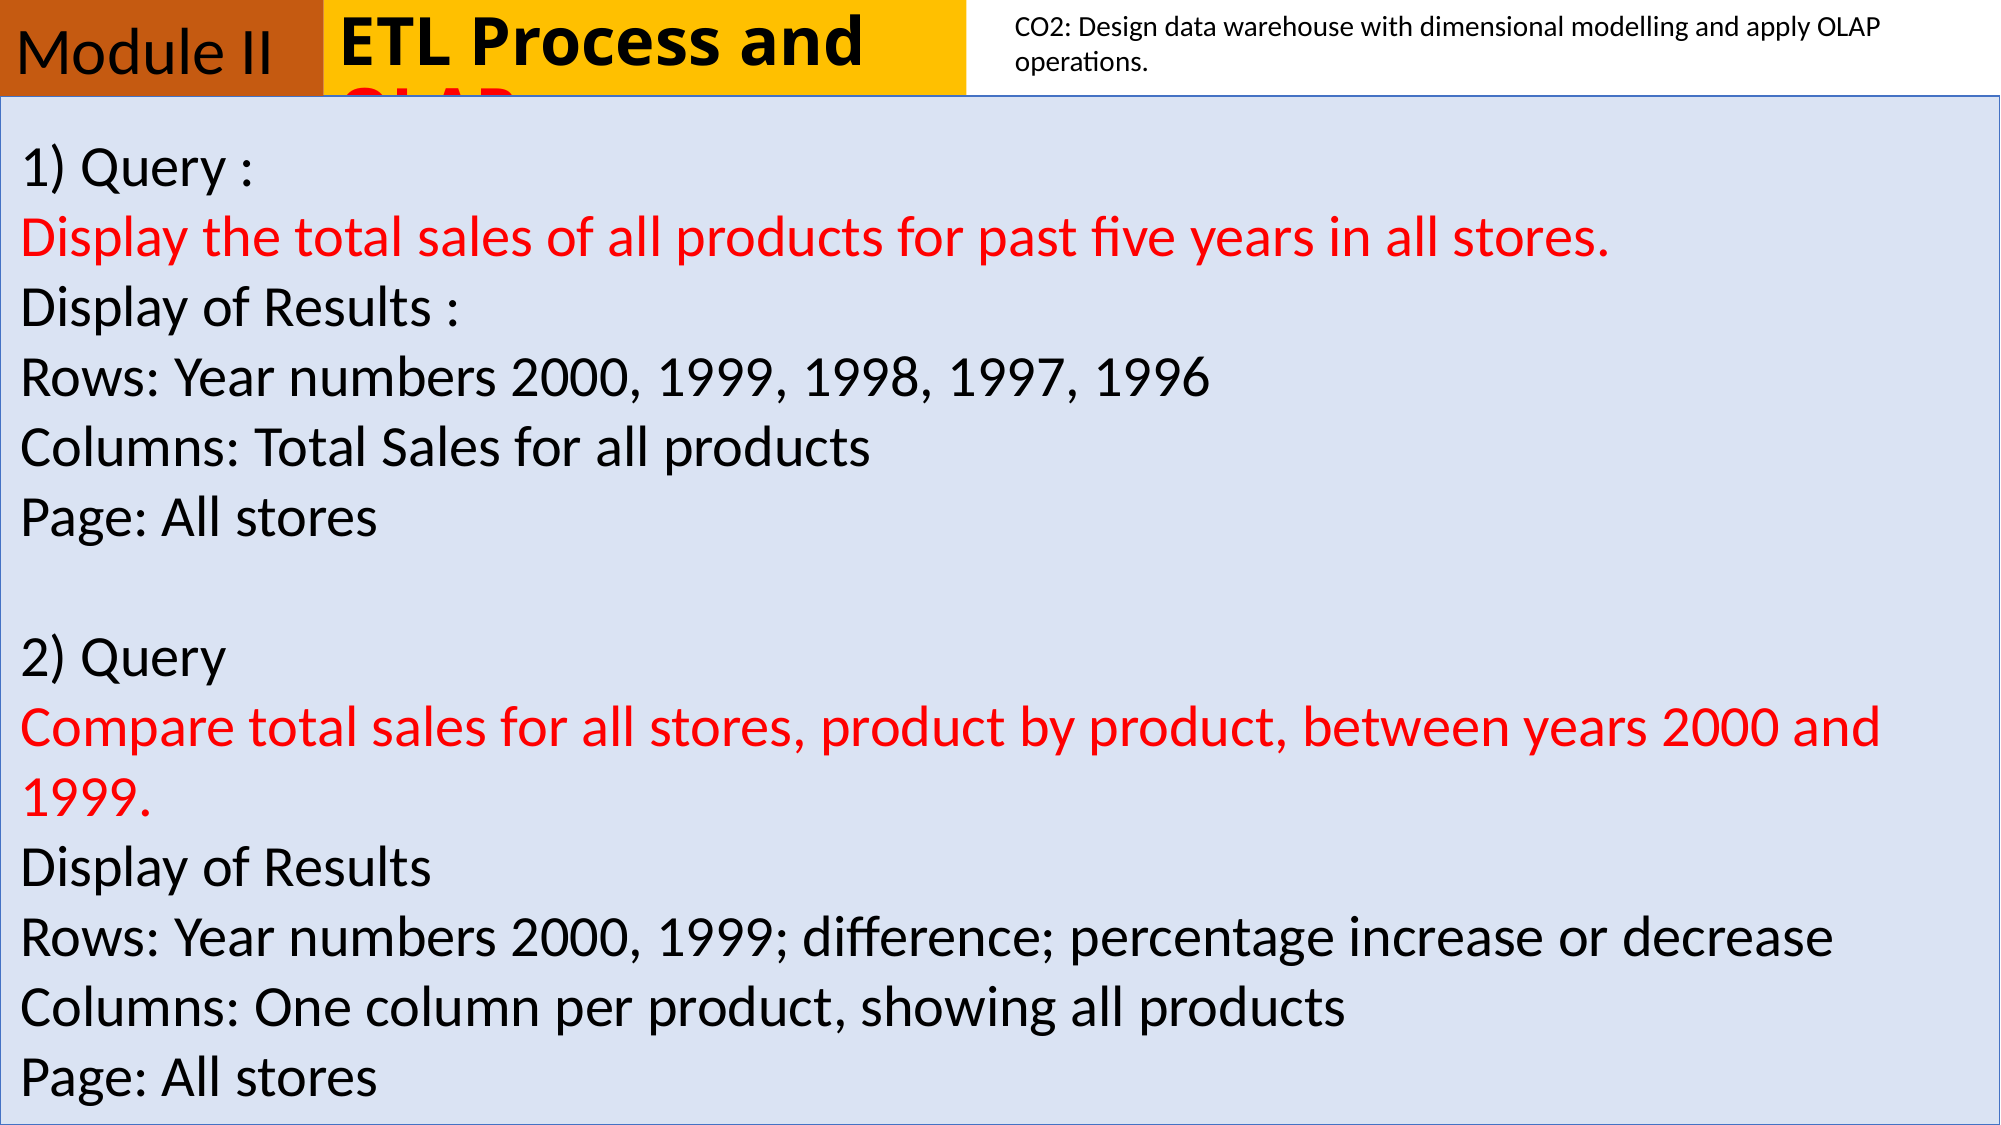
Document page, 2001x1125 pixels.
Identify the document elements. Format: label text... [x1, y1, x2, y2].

subtitle [0, 95, 2000, 1125]
text_box CO2: Design data warehouse with dimensional modelling and apply OLAP operations. [999, 0, 2000, 121]
title ETL Process and OLAP: [324, 0, 967, 95]
text_box 1) Query : Display the total sales of all products for past five years in all stores. Display of Results : Rows: Year numbers 2000, 1999, 1998, 1997, 1996 Columns: Total Sales for all products Page: All stores 2) Query Compare total sales for all stores, product by product, between years 2000 and 1999. Display of Results Rows: Year numbers 2000, 1999; difference; percentage increase or decrease Columns: One column per product, showing all products Page: All stores [5, 121, 2000, 1115]
text_box Module II [0, 0, 324, 96]
